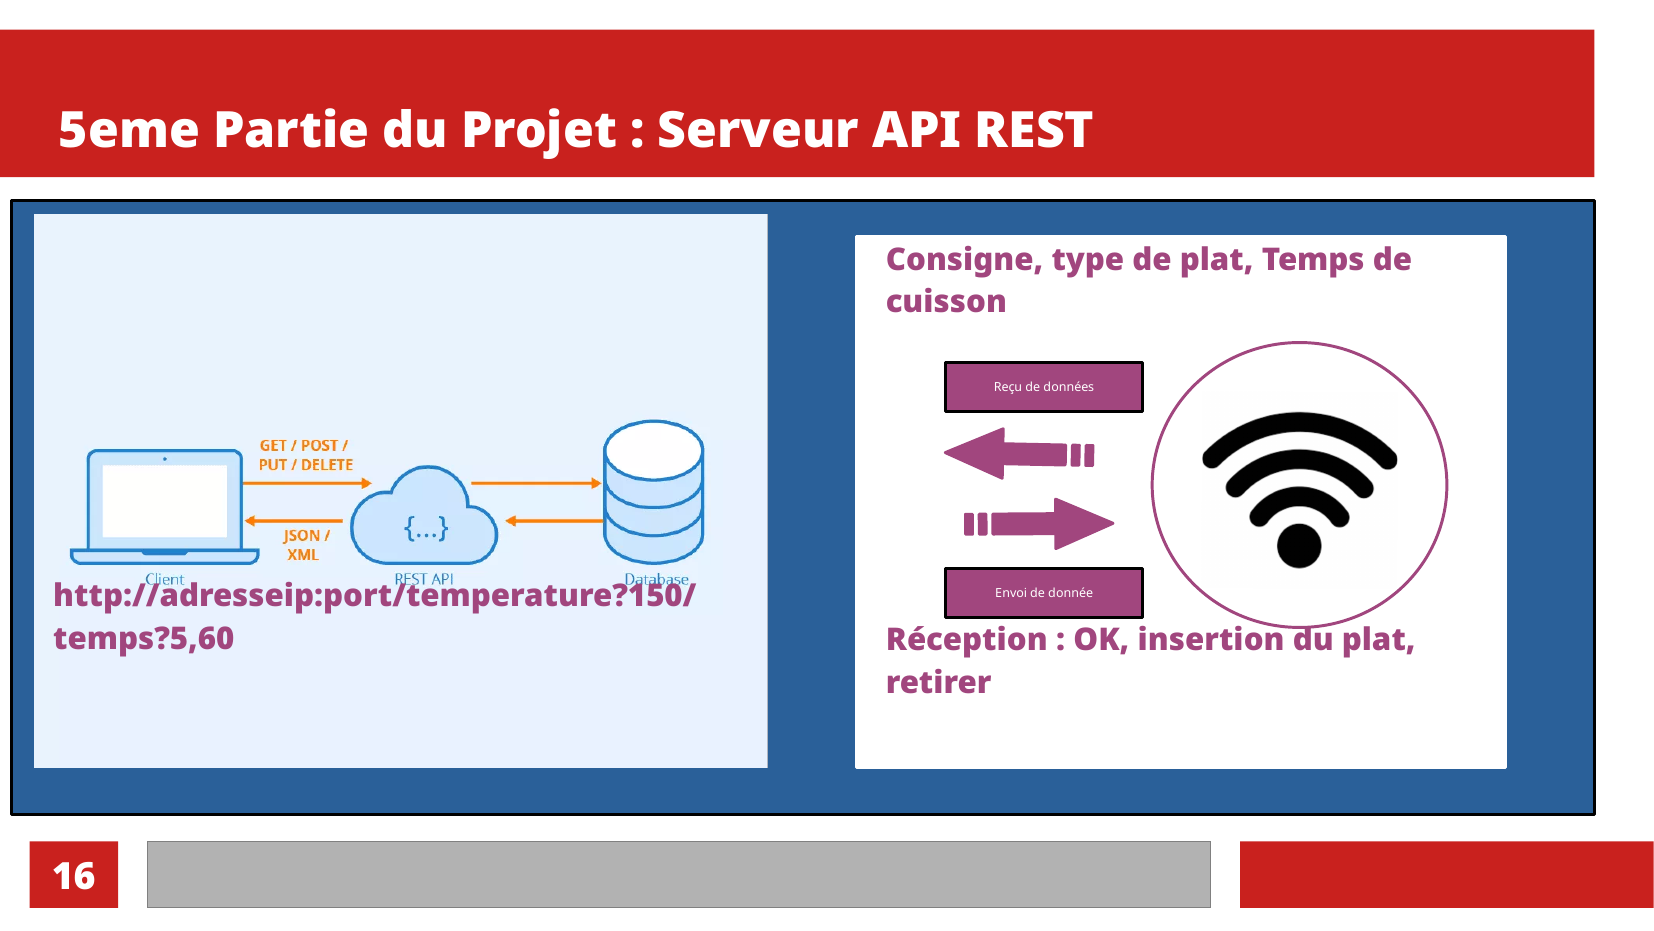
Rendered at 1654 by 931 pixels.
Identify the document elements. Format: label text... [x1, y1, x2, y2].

title 5eme Partie du Projet : Serveur API REST [59, 44, 1595, 163]
text_box [11, 200, 1595, 815]
picture [34, 214, 768, 768]
picture [1201, 391, 1398, 569]
title Consigne, type de plat, Temps de cuisson [885, 188, 1506, 323]
title http://adresseip:port/temperature?150/temps?5,60 [53, 525, 762, 659]
title Réception : OK, insertion du plat, retirer [885, 569, 1506, 703]
text_box Reçu de données [945, 362, 1143, 412]
